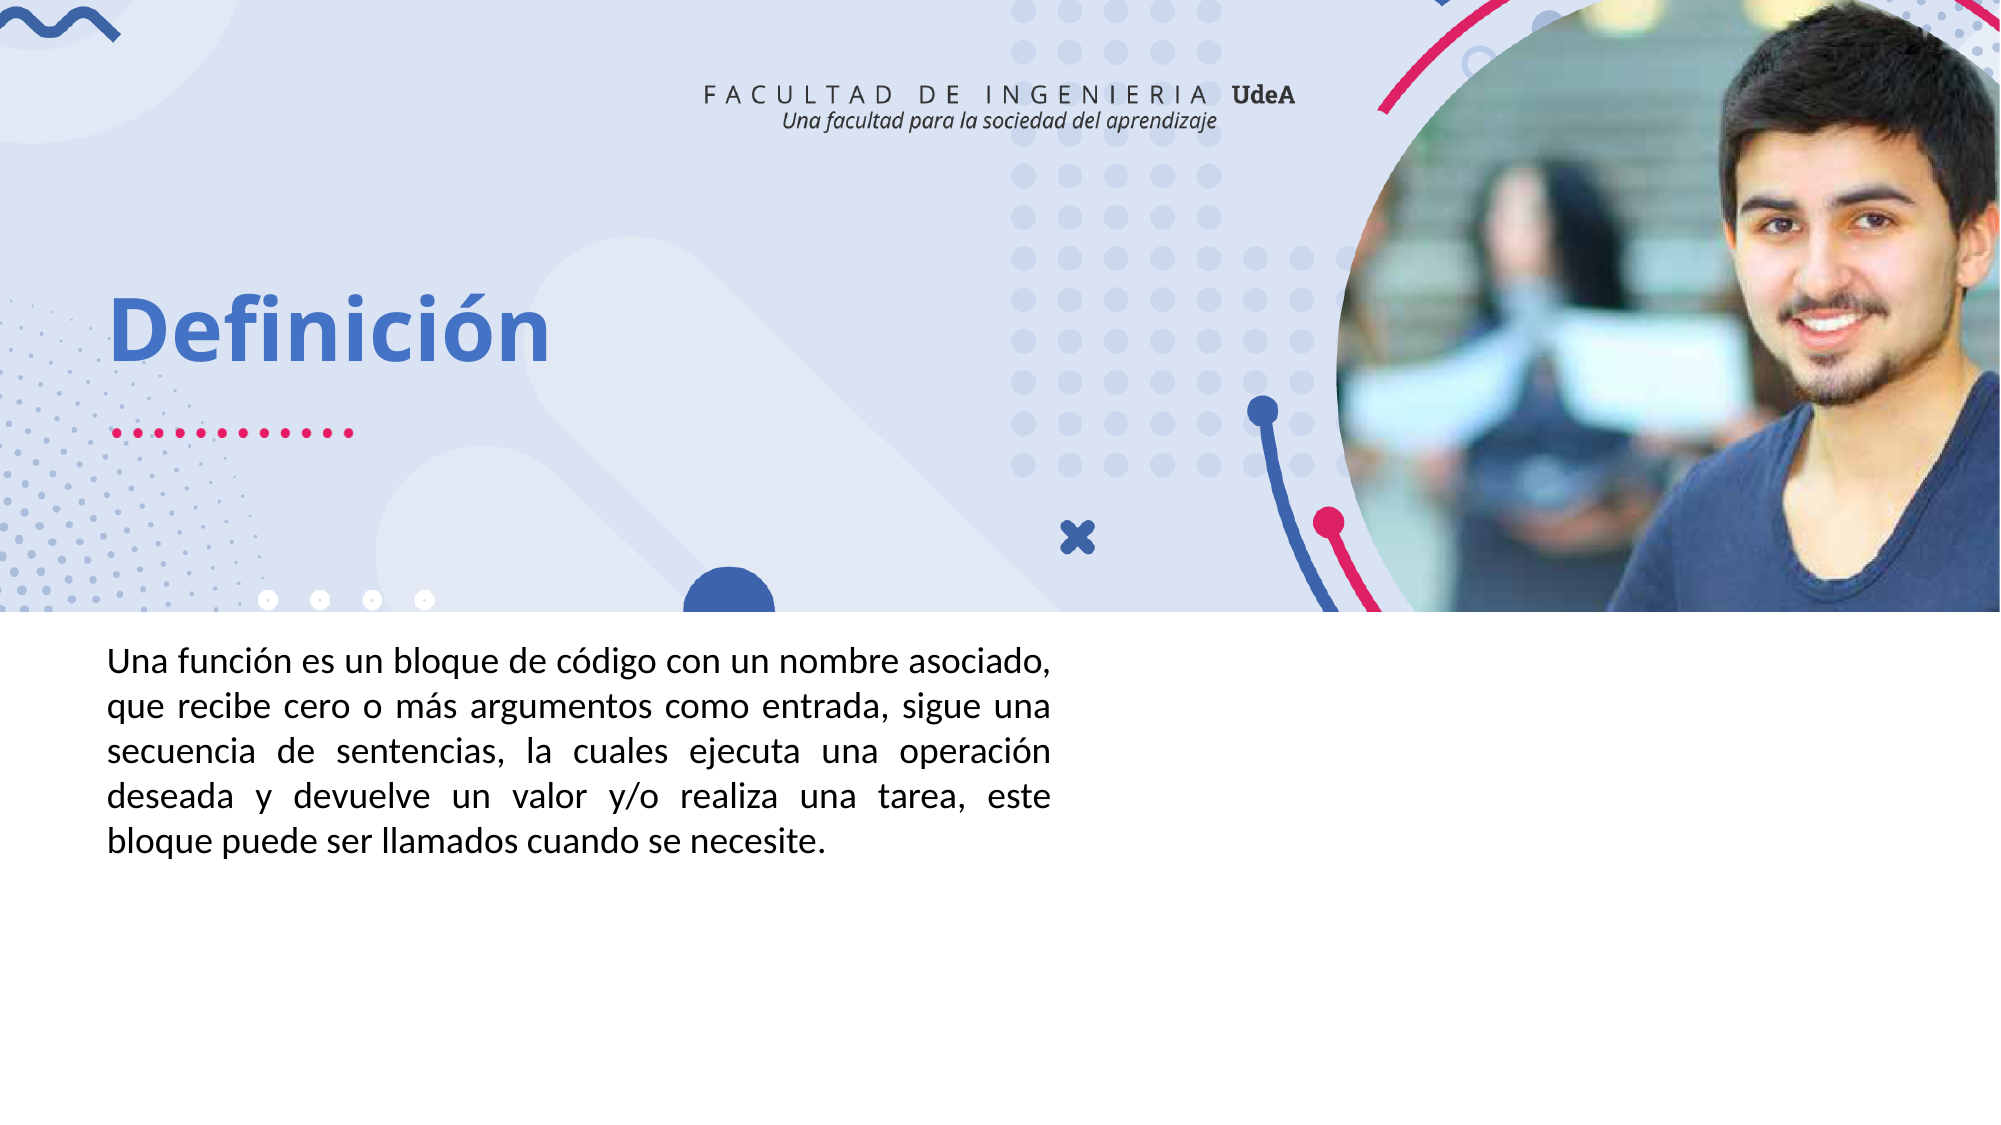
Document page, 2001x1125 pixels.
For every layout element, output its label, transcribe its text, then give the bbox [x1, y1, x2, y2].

picture [0, 0, 2000, 612]
text_box Una función es un bloque de código con un nombre asociado, que recibe cero o más argumentos como entrada, sigue una secuencia de sentencias, la cuales ejecuta una operación deseada y devuelve un valor y/o realiza una tarea, este bloque puede ser llamados cuando se necesite. [92, 628, 1068, 869]
text_box Definición [92, 277, 988, 389]
